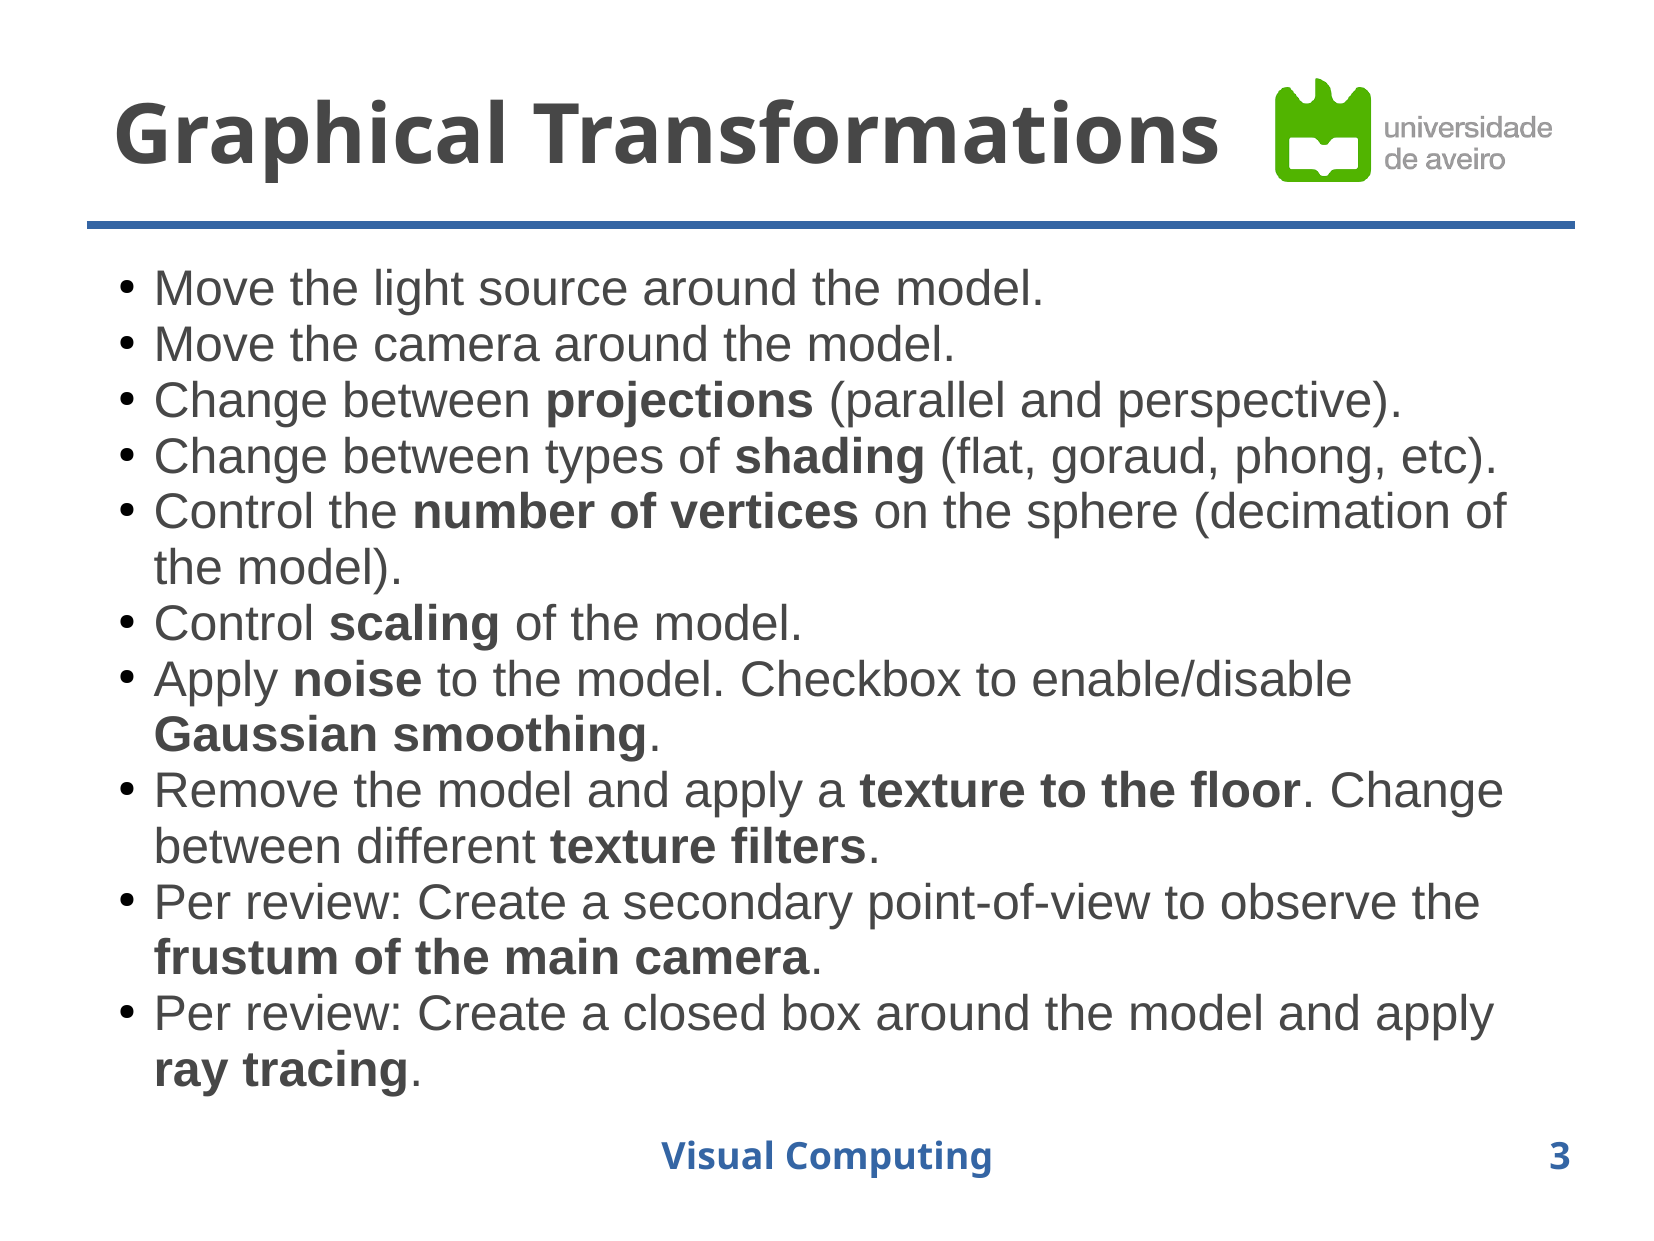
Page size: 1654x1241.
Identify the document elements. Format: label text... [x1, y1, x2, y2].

title Graphical Transformations [112, 37, 1546, 225]
picture [1546, 78, 1552, 182]
subtitle Move the light source around the model. Move the camera around the model. Change between projections (parallel and perspective). Change between types of shading (flat, goraud, phong, etc). Control the number of vertices on the sphere (decimation of the model). Control scaling of the model. Apply noise to the model. Checkbox to enable/disable Gaussian smoothing. Remove the model and apply a texture to the floor. Change between different texture filters. Per review: Create a secondary point-of-view to observe the frustum of the main camera. Per review: Create a closed box around the model and apply ray tracing. [82, 260, 1571, 1097]
